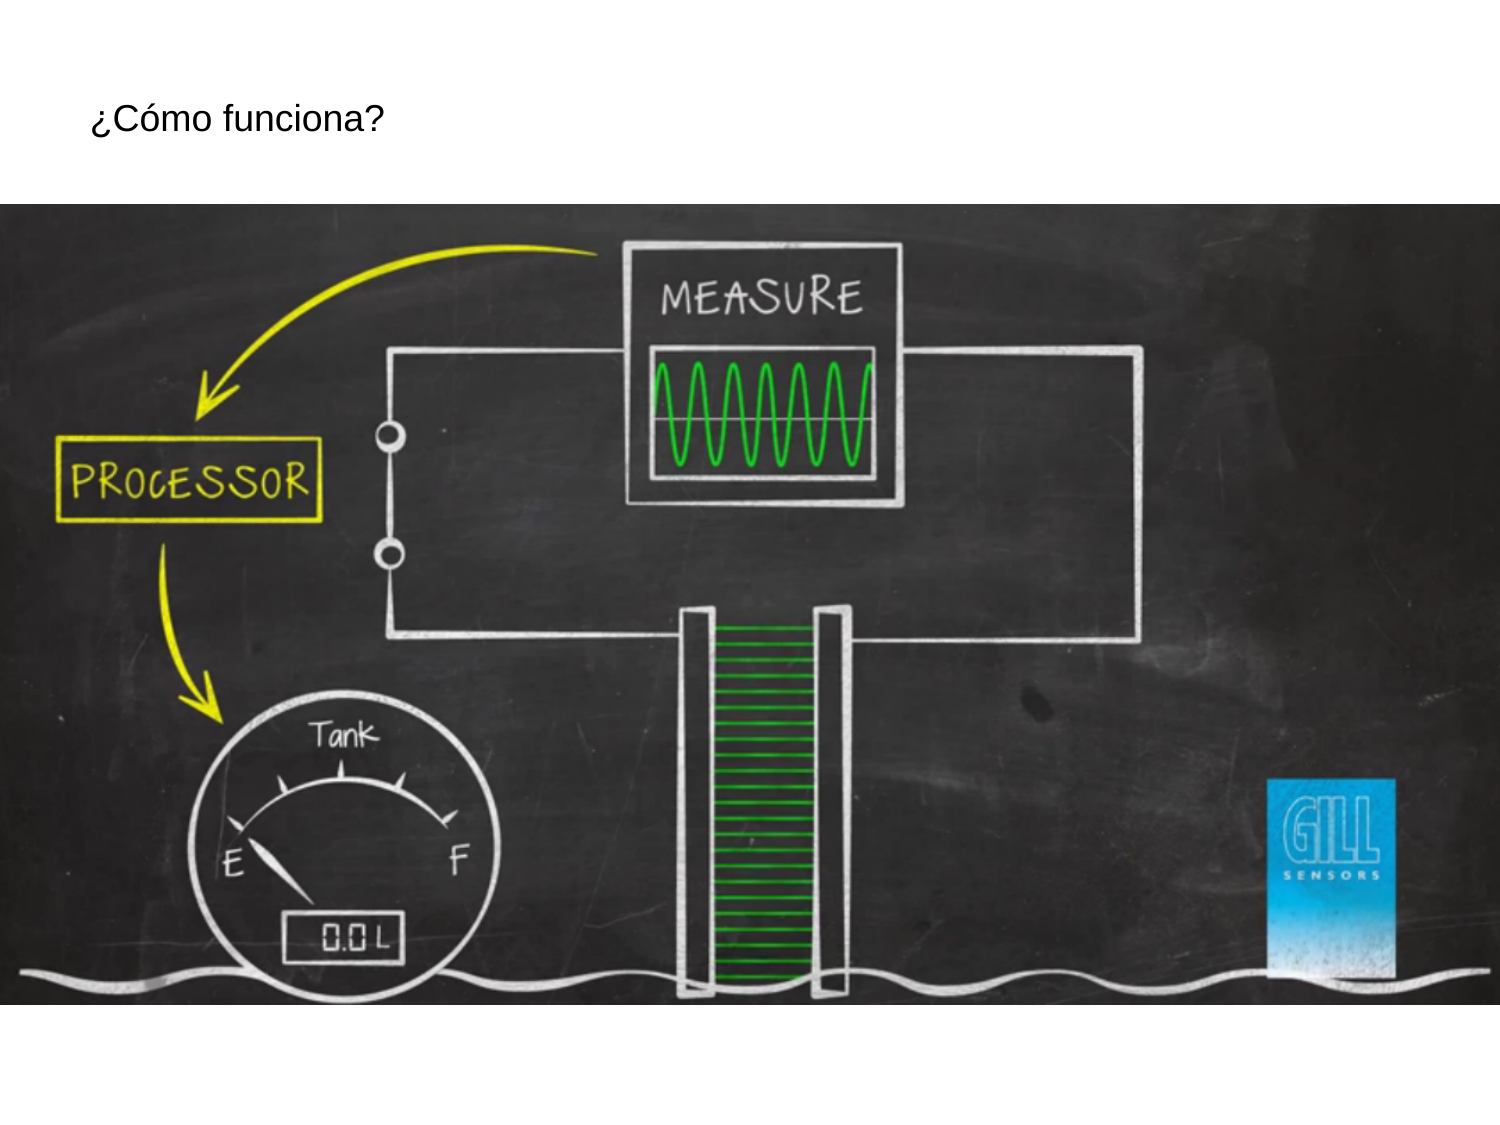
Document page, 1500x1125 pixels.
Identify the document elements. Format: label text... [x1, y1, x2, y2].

picture [0, 204, 1500, 1006]
text_box ¿Cómo funciona? [75, 90, 400, 147]
